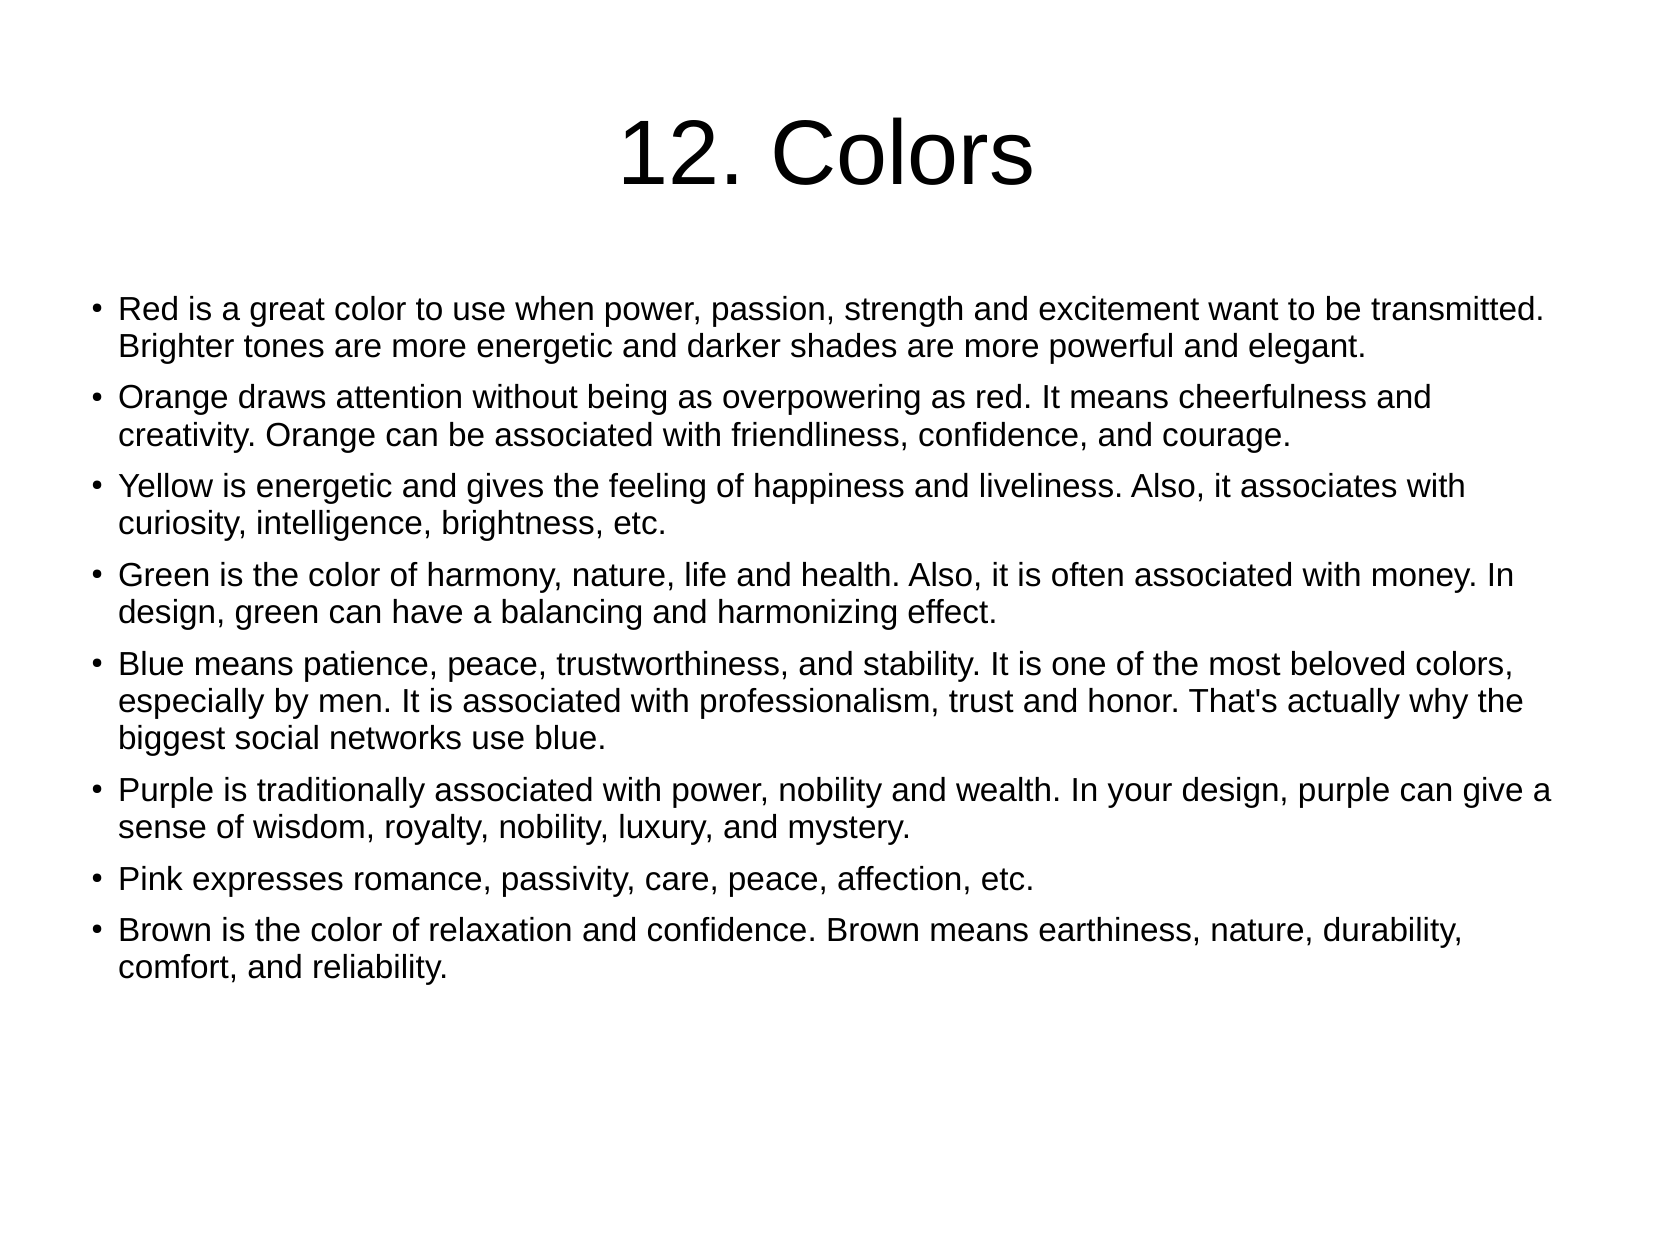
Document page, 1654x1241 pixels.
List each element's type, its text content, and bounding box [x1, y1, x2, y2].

title 12. Colors [82, 49, 1571, 257]
list Red is a great color to use when power, passion, strength and excitement want to be transmitted. Brighter tones are more energetic and darker shades are more powerful and elegant. Orange draws attention without being as overpowering as red. It means cheerfulness and creativity. Orange can be associated with friendliness, confidence, and courage. Yellow is energetic and gives the feeling of happiness and liveliness. Also, it associates with curiosity, intelligence, brightness, etc. Green is the color of harmony, nature, life and health. Also, it is often associated with money. In design, green can have a balancing and harmonizing effect. Blue means patience, peace, trustworthiness, and stability. It is one of the most beloved colors, especially by men. It is associated with professionalism, trust and honor. That's actually why the biggest social networks use blue. Purple is traditionally associated with power, nobility and wealth. In your design, purple can give a sense of wisdom, royalty, nobility, luxury, and mystery. Pink expresses romance, passivity, care, peace, affection, etc. Brown is the color of relaxation and confidence. Brown means earthiness, nature, durability, comfort, and reliability. [82, 290, 1571, 1010]
